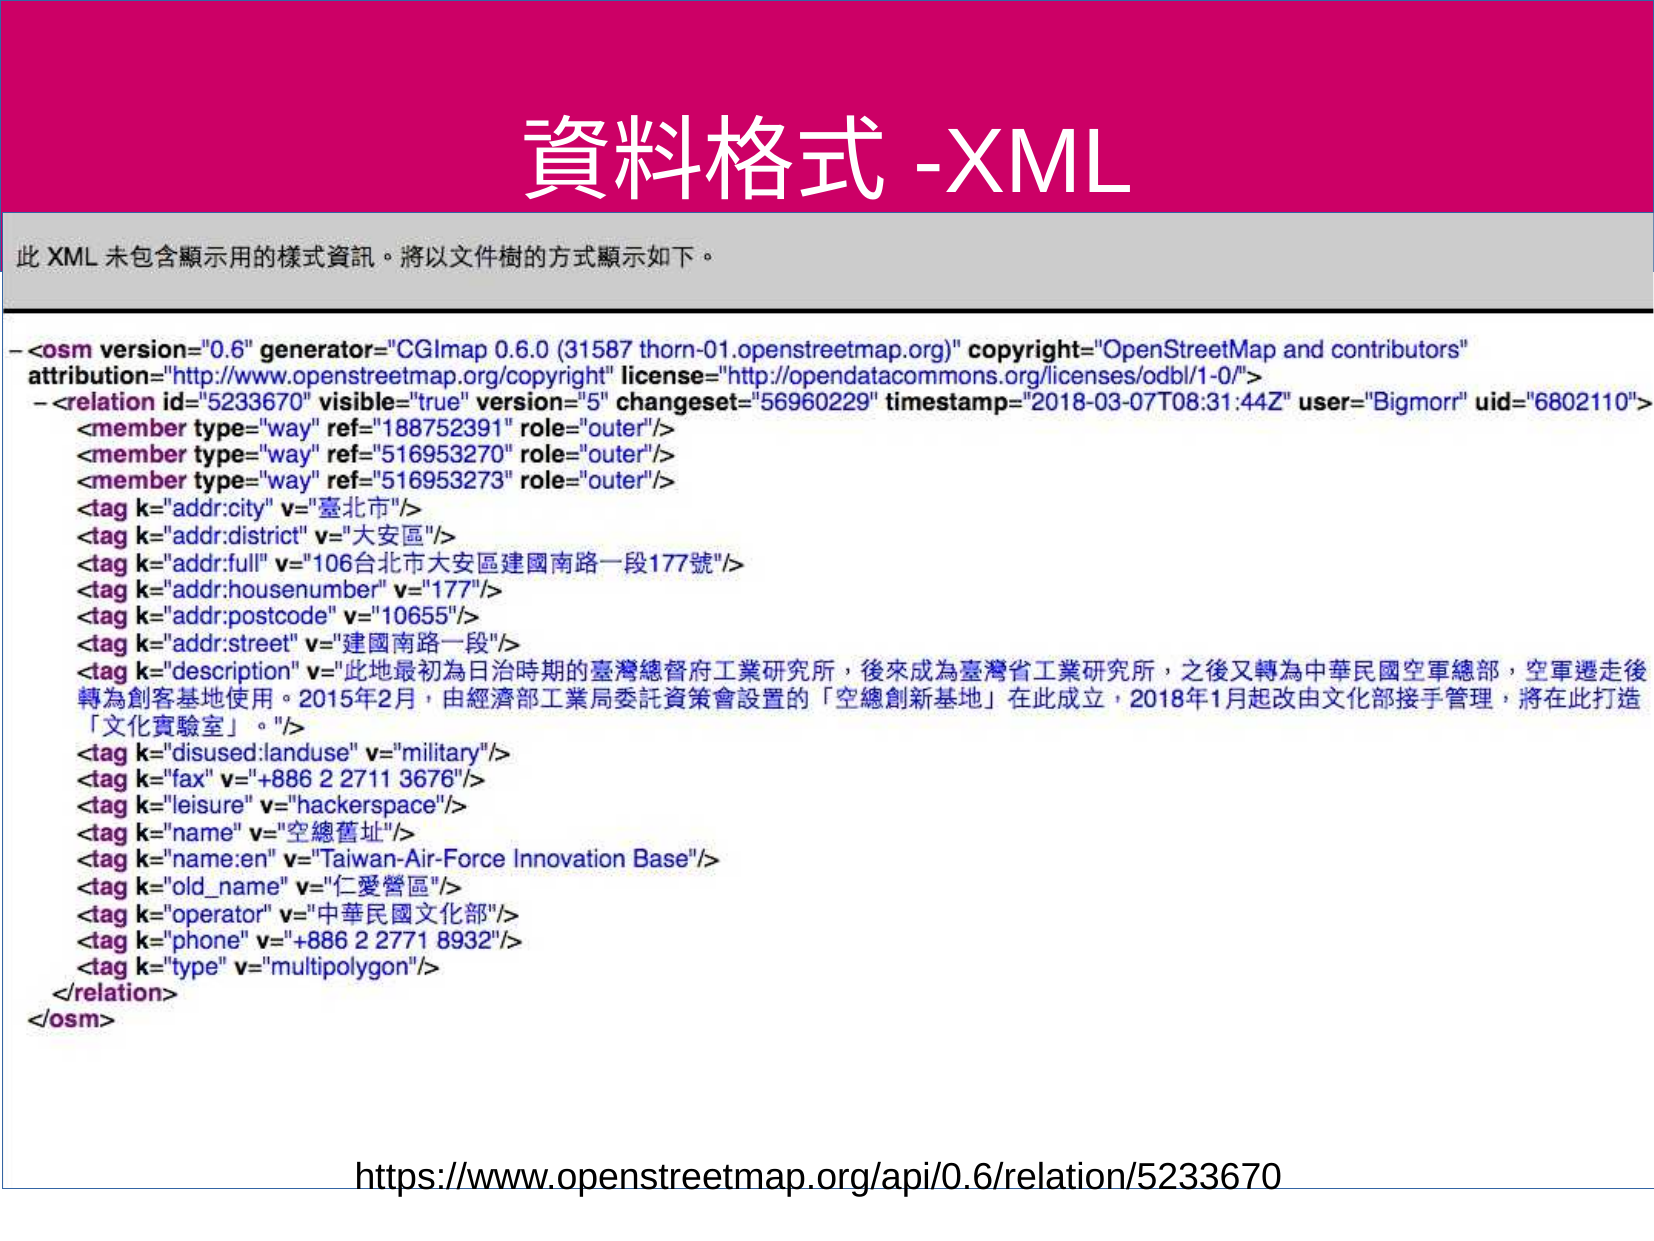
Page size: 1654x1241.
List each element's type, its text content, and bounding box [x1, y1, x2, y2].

text_box https://www.openstreetmap.org/api/0.6/relation/5233670 [339, 1147, 1300, 1205]
picture [2, 212, 1654, 1189]
title 資料格式-XML [82, 49, 1571, 212]
